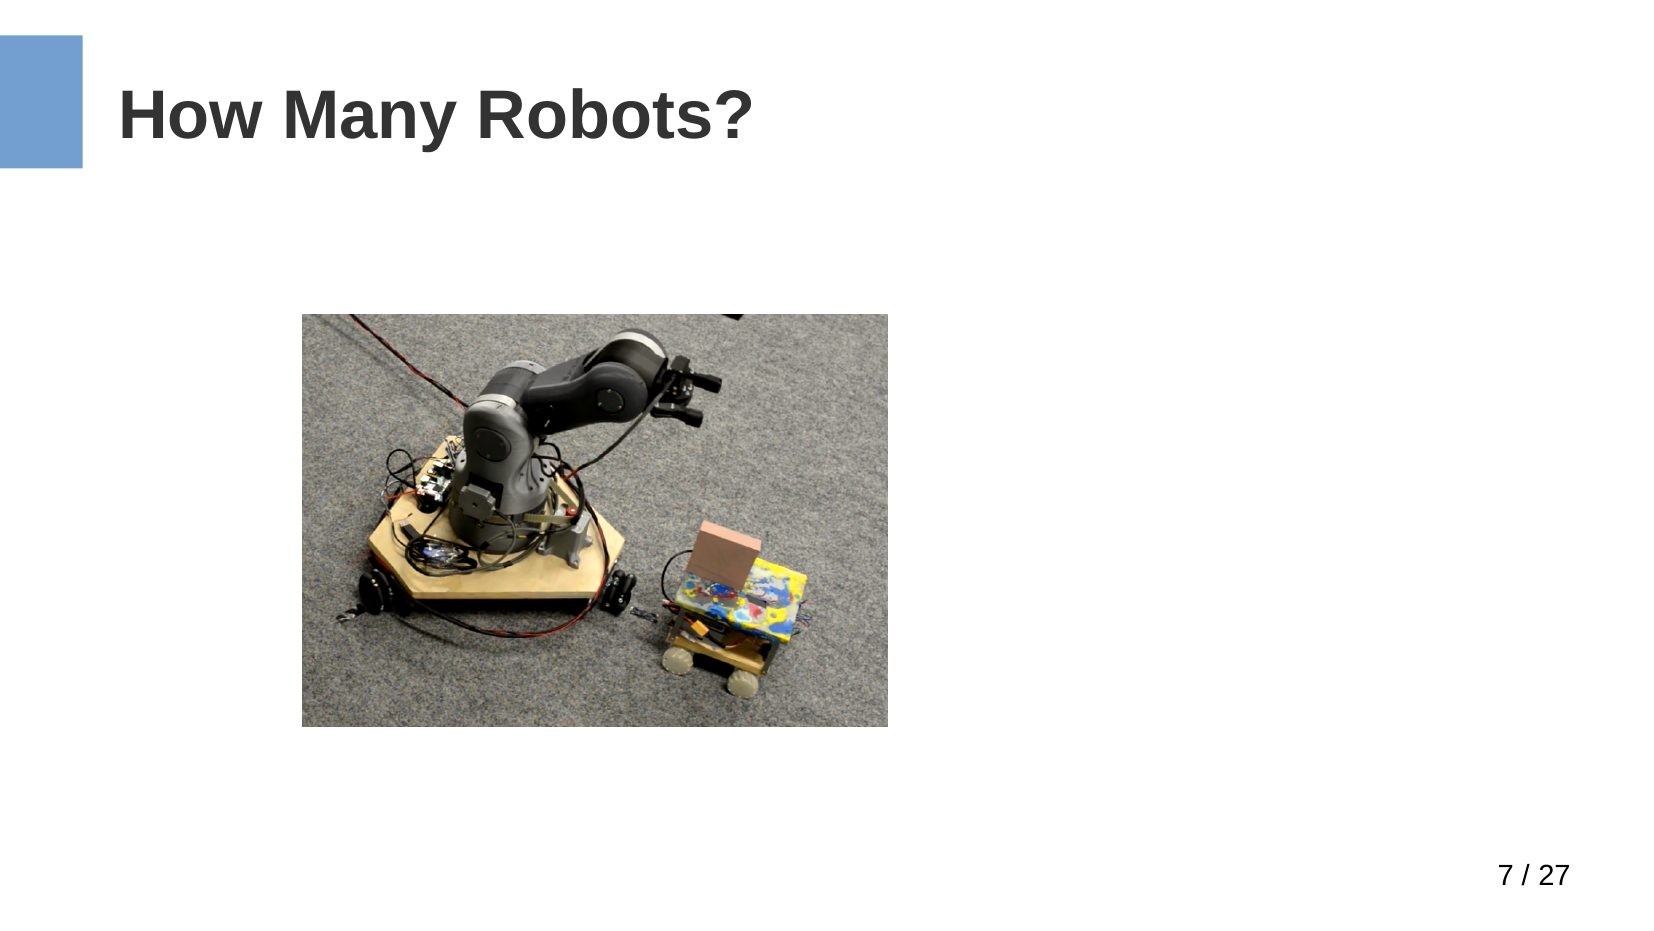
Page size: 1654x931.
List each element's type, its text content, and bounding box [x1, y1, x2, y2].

title How Many Robots? [118, 37, 1571, 193]
picture [302, 314, 888, 727]
